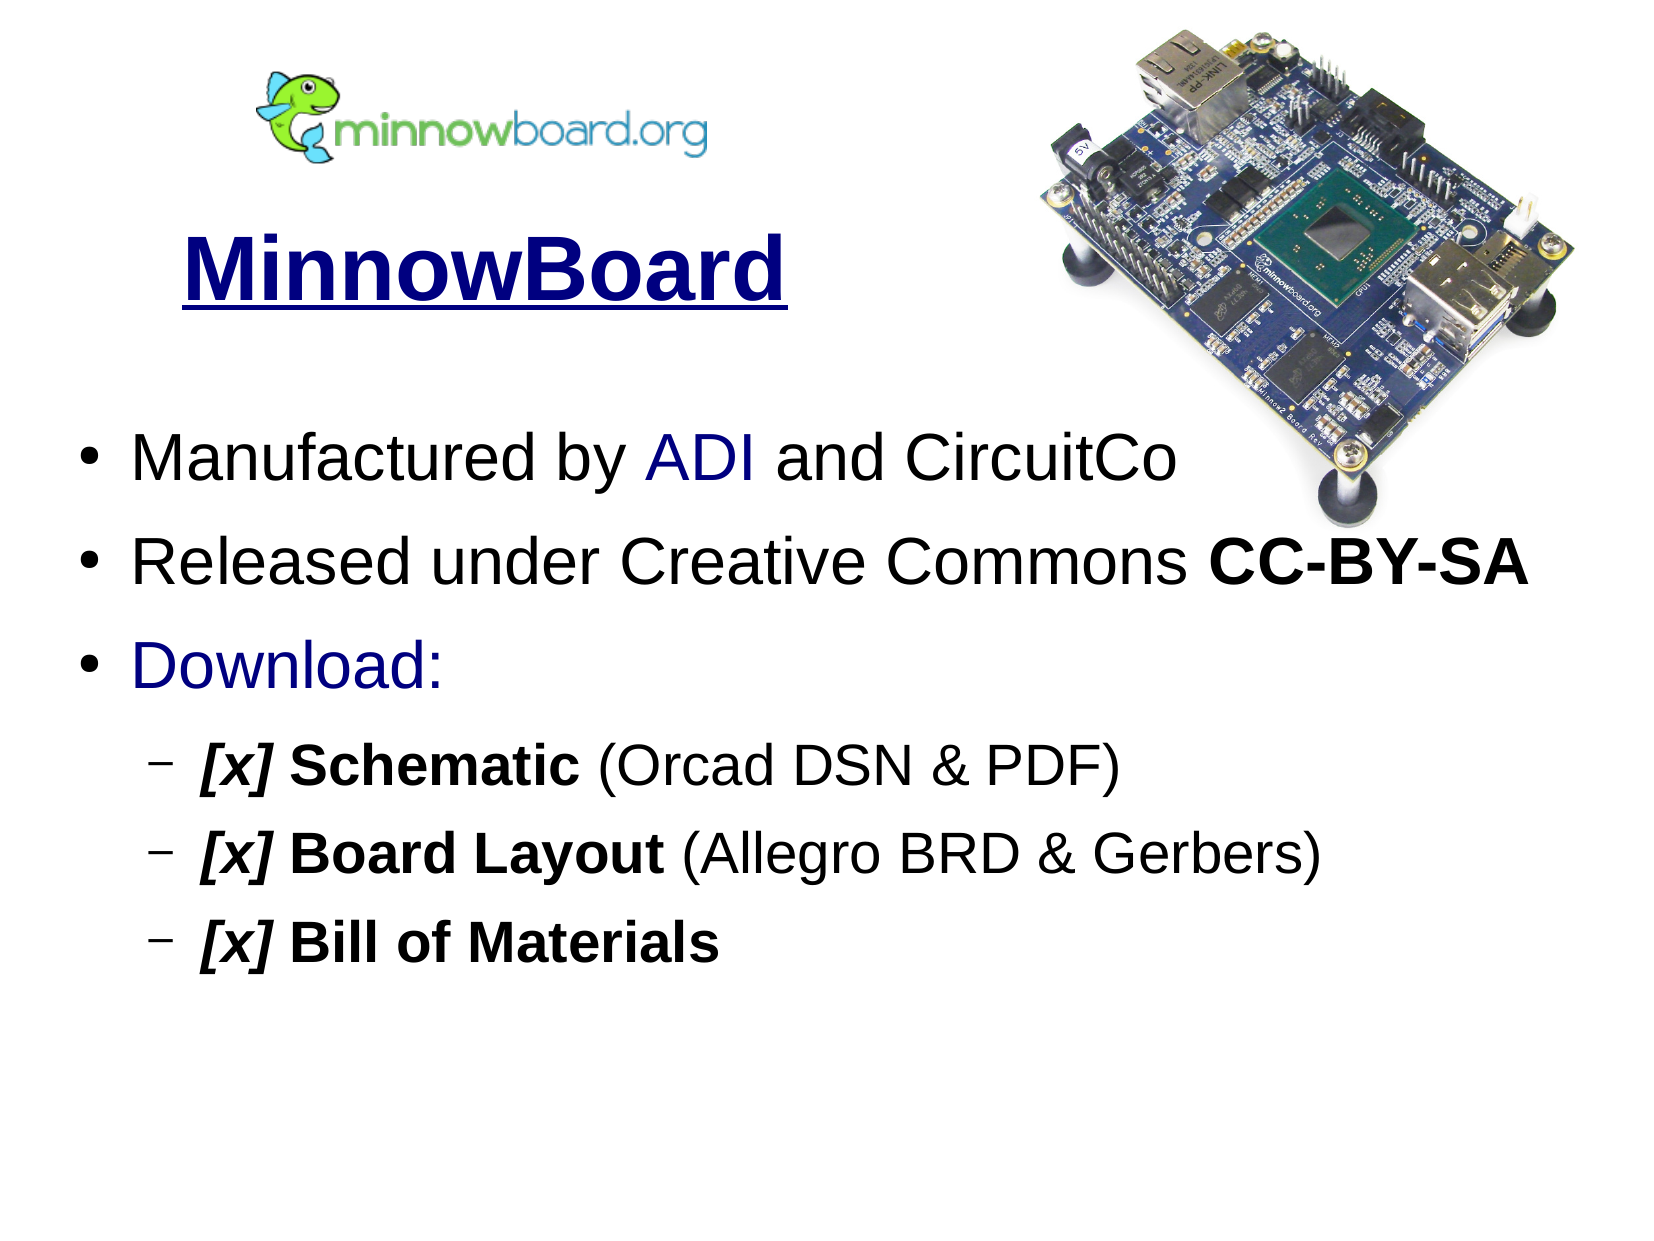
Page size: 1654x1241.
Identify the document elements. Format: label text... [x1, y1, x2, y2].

picture [940, 0, 1616, 419]
picture [256, 61, 707, 168]
list Manufactured by ADI and CircuitCo Released under Creative Commons CC-BY-SA Download: [x] Schematic (Orcad DSN & PDF) [x] Board Layout (Allegro BRD & Gerbers) [x] Bill of Materials [60, 419, 1654, 1241]
title MinnowBoard [0, 0, 1230, 353]
